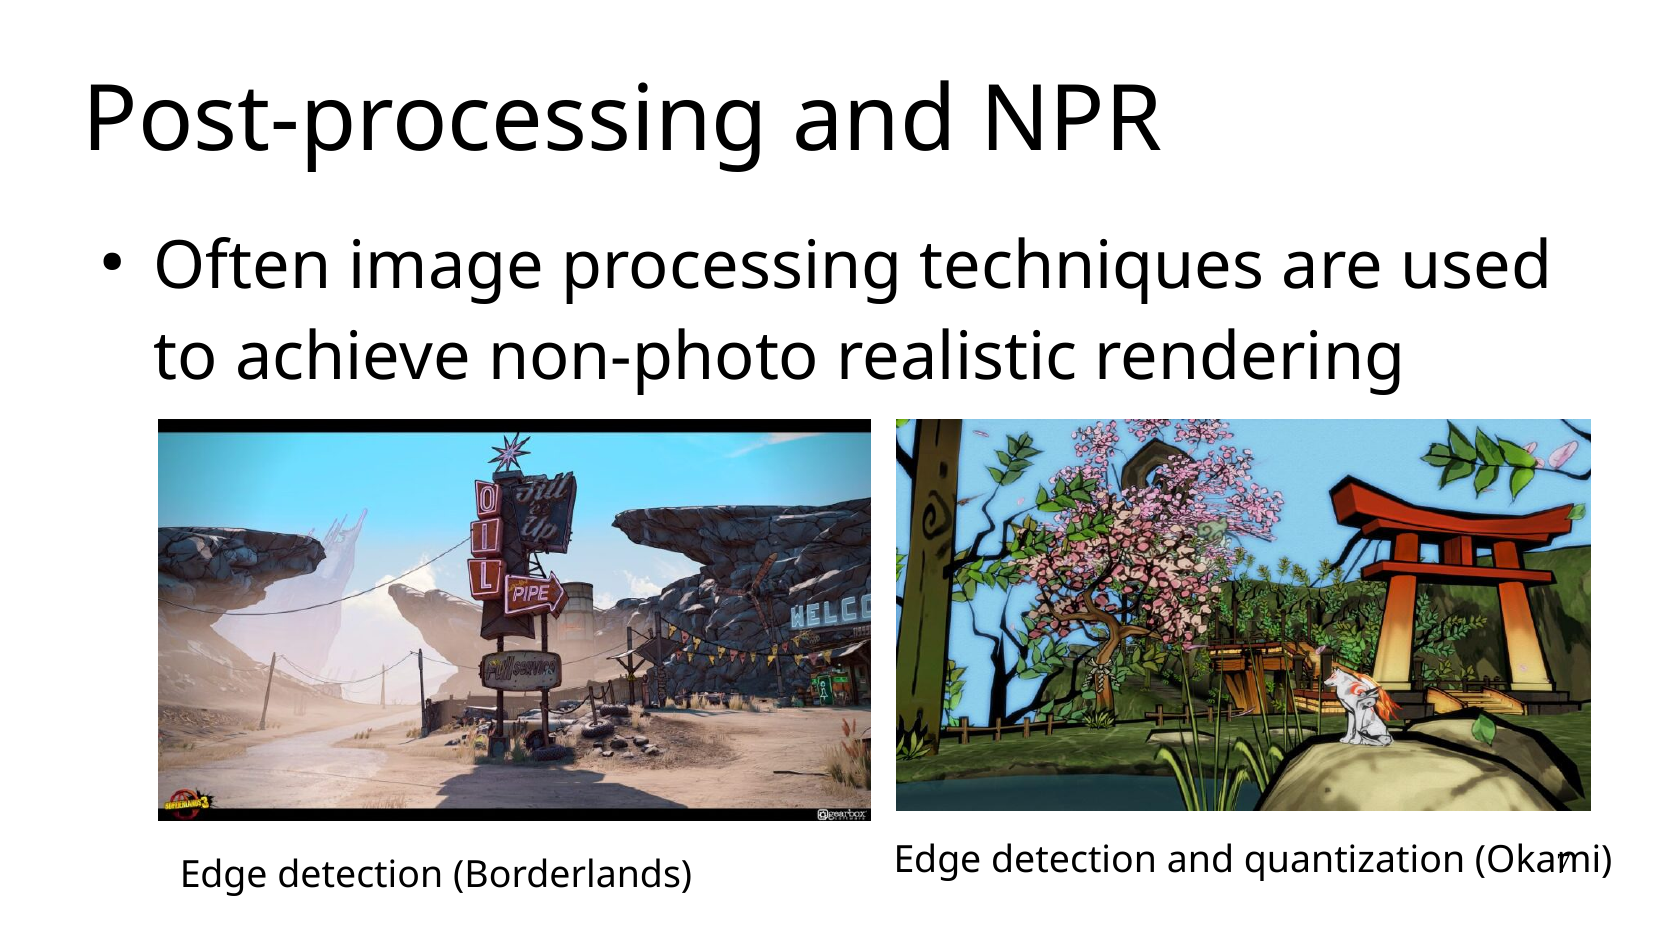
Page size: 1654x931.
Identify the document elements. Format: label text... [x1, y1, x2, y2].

title Post-processing and NPR [82, 37, 1571, 193]
list Often image processing techniques are used to achieve non-photo realistic rendering [82, 217, 1571, 758]
text_box Edge detection and quantization (Okami) [878, 825, 1469, 887]
picture [896, 419, 1591, 811]
picture [158, 419, 871, 821]
text_box Edge detection (Borderlands) [165, 840, 590, 902]
